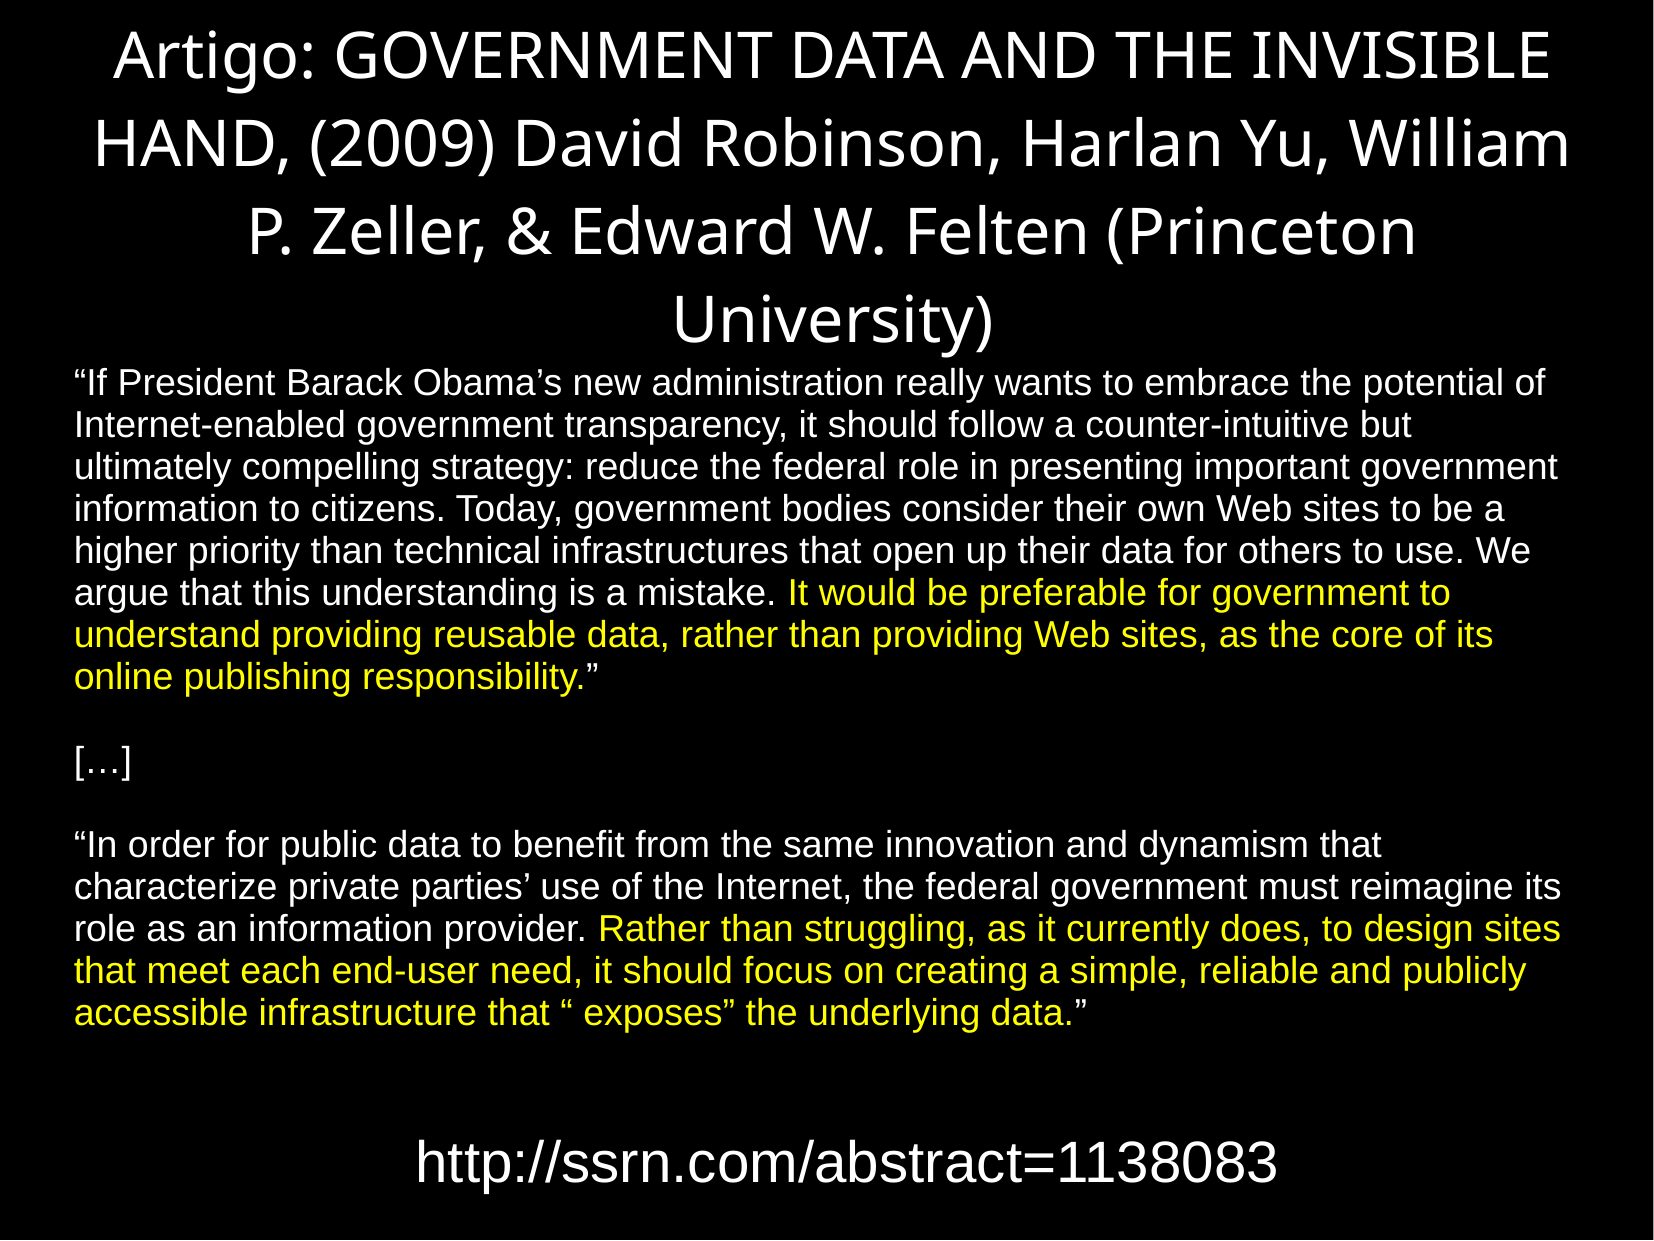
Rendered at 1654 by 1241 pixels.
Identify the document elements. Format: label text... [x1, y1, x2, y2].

text_box “If President Barack Obama’s new administration really wants to embrace the potential of Internet-enabled government transparency, it should follow a counter-intuitive but ultimately compelling strategy: reduce the federal role in presenting important government information to citizens. Today, government bodies consider their own Web sites to be a higher priority than technical infrastructures that open up their data for others to use. We argue that this understanding is a mistake. It would be preferable for government to understand providing reusable data, rather than providing Web sites, as the core of its online publishing responsibility.” […] “In order for public data to benefit from the same innovation and dynamism that characterize private parties’ use of the Internet, the federal government must reimagine its role as an information provider. Rather than struggling, as it currently does, to design sites that meet each end-user need, it should focus on creating a simple, reliable and publicly accessible infrastructure that “ exposes” the underlying data.” [59, 354, 1595, 1123]
title Artigo: GOVERNMENT DATA AND THE INVISIBLE HAND, (2009) David Robinson, Harlan Yu, William P. Zeller, & Edward W. Felten (Princeton University) [88, 34, 1577, 336]
text_box http://ssrn.com/abstract=1138083 [400, 1123, 1295, 1241]
